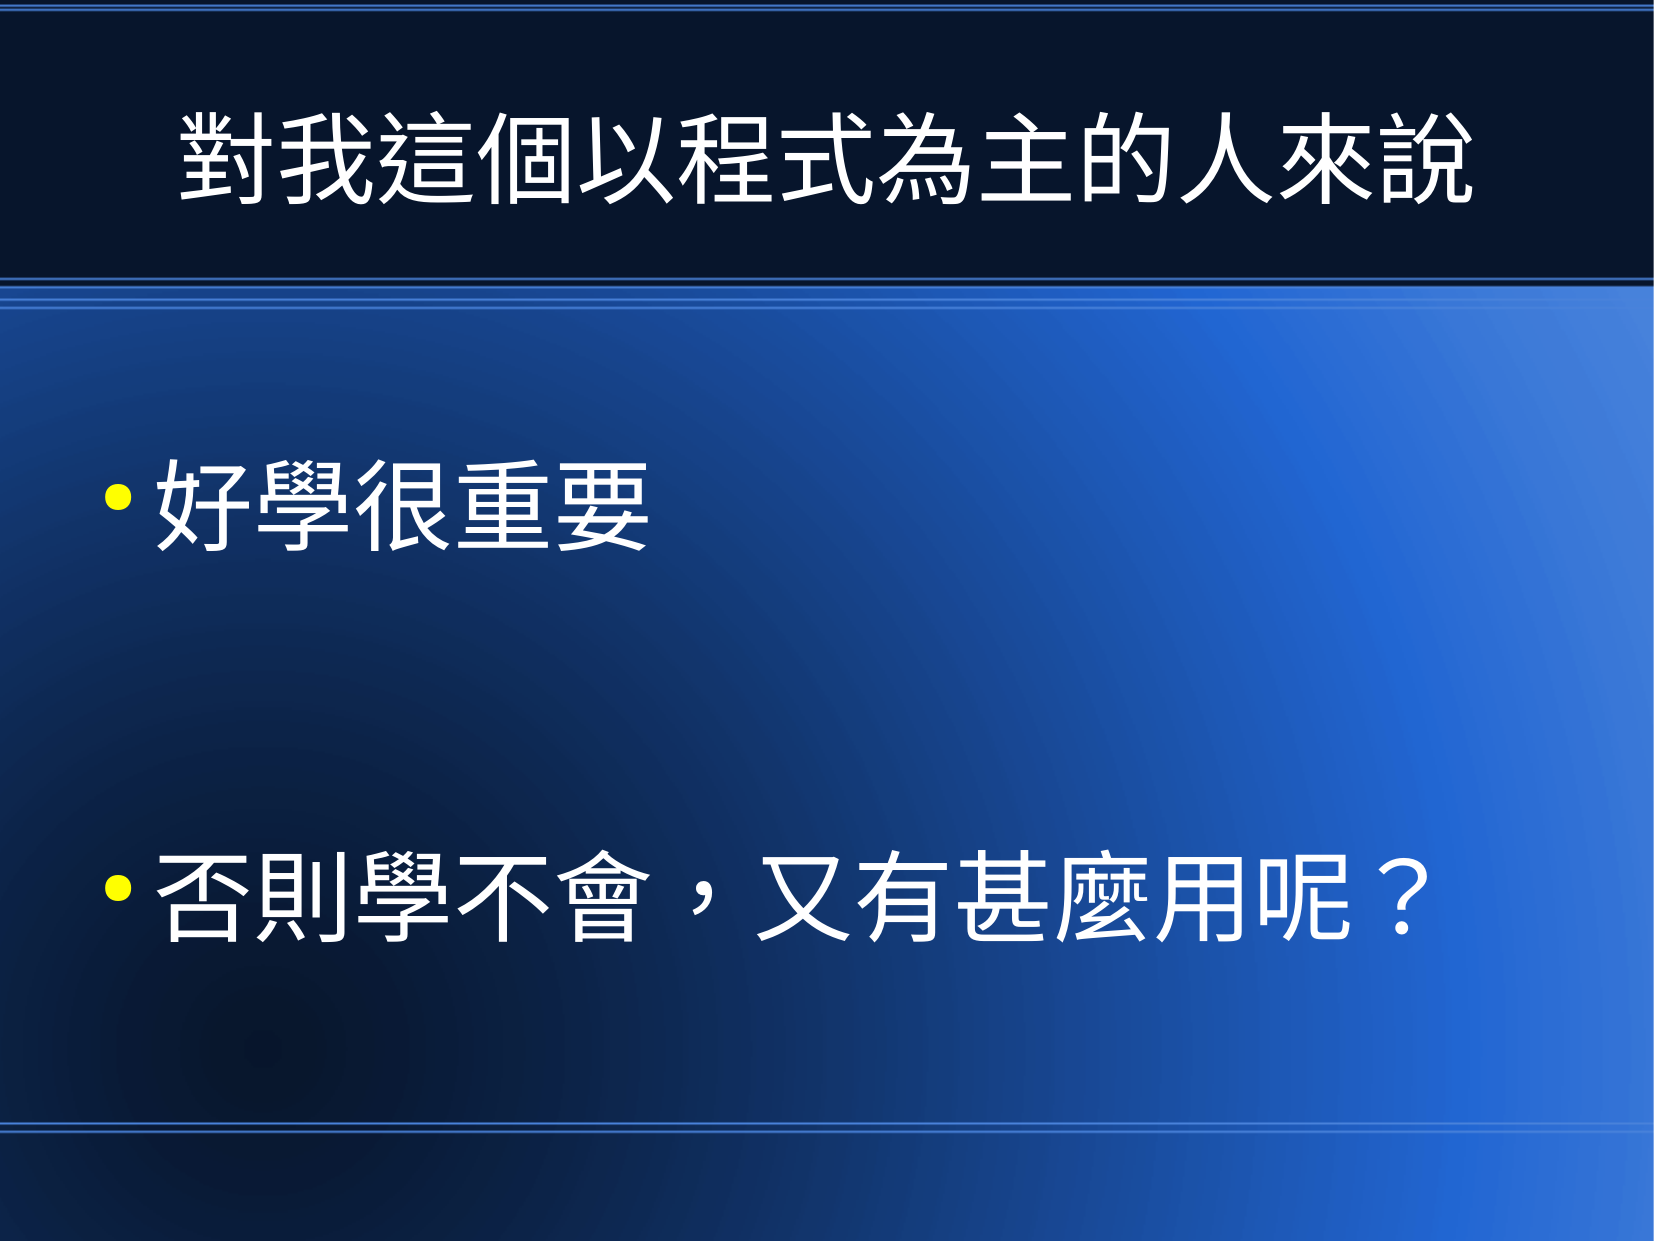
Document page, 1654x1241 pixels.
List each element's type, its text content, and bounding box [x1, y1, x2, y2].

title 對我這個以程式為主的人來說 [82, 49, 1571, 257]
picture [0, 0, 1654, 1241]
list 好學很重要 否則學不會，又有甚麼用呢？ [82, 355, 1571, 1241]
